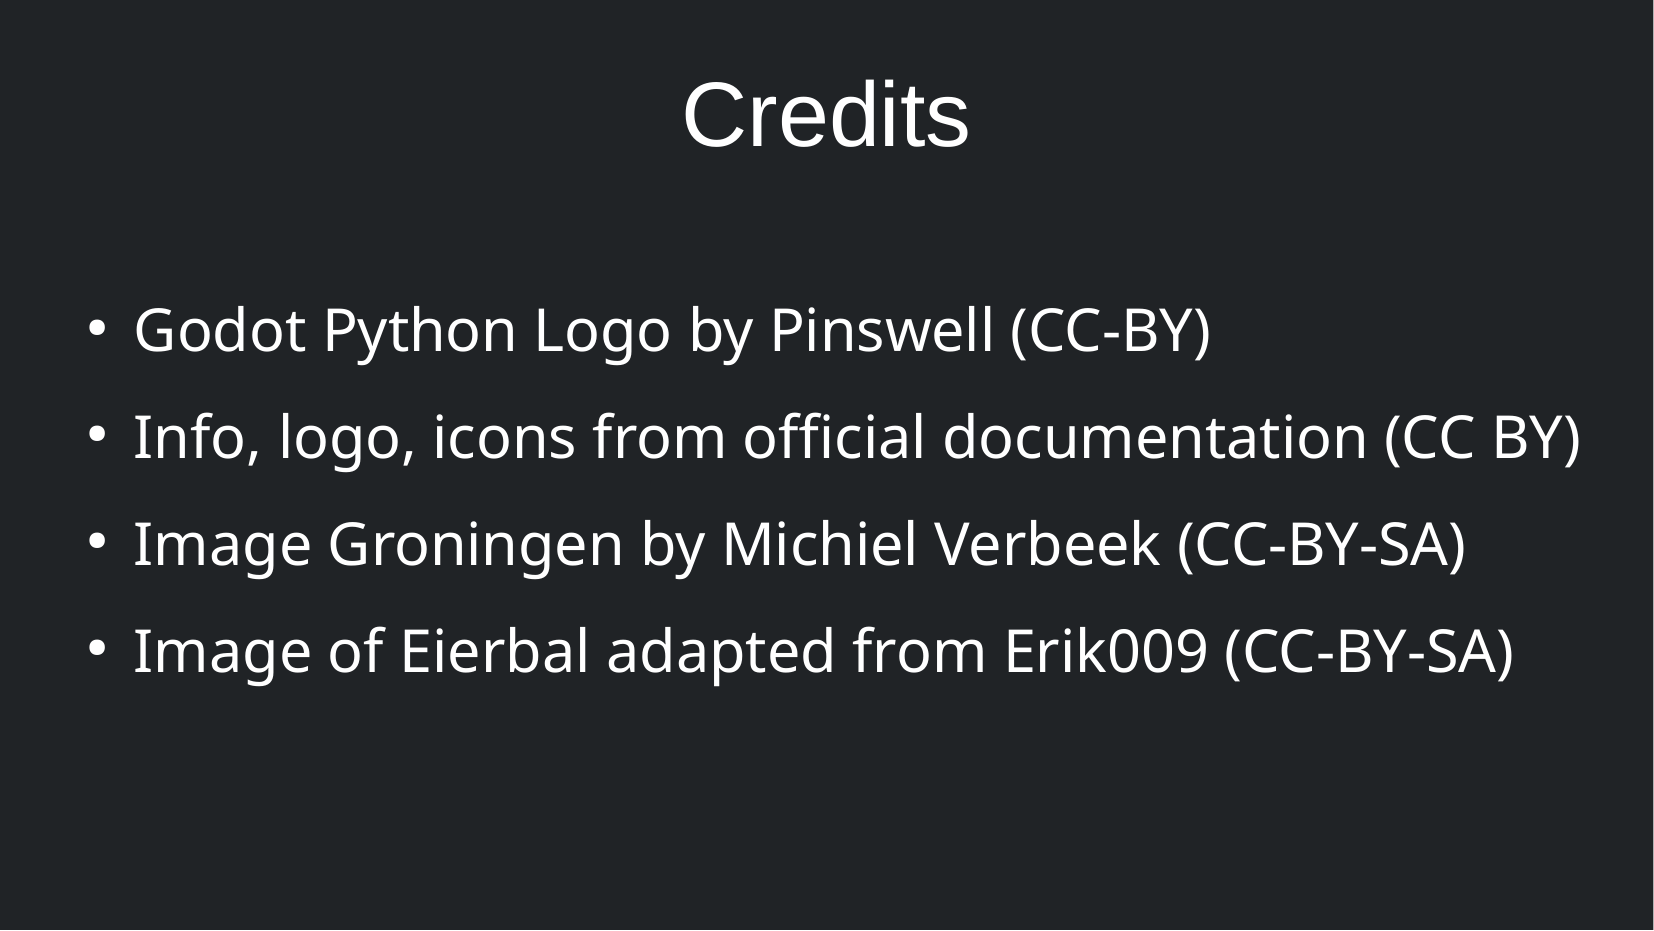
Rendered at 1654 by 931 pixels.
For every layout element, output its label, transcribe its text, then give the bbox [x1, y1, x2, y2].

list Godot Python Logo by Pinswell (CC-BY) Info, logo, icons from official documentation (CC BY) Image Groningen by Michiel Verbeek (CC-BY-SA) Image of Eierbal adapted from Erik009 (CC-BY-SA) [70, 288, 1613, 721]
title Credits [82, 37, 1571, 193]
